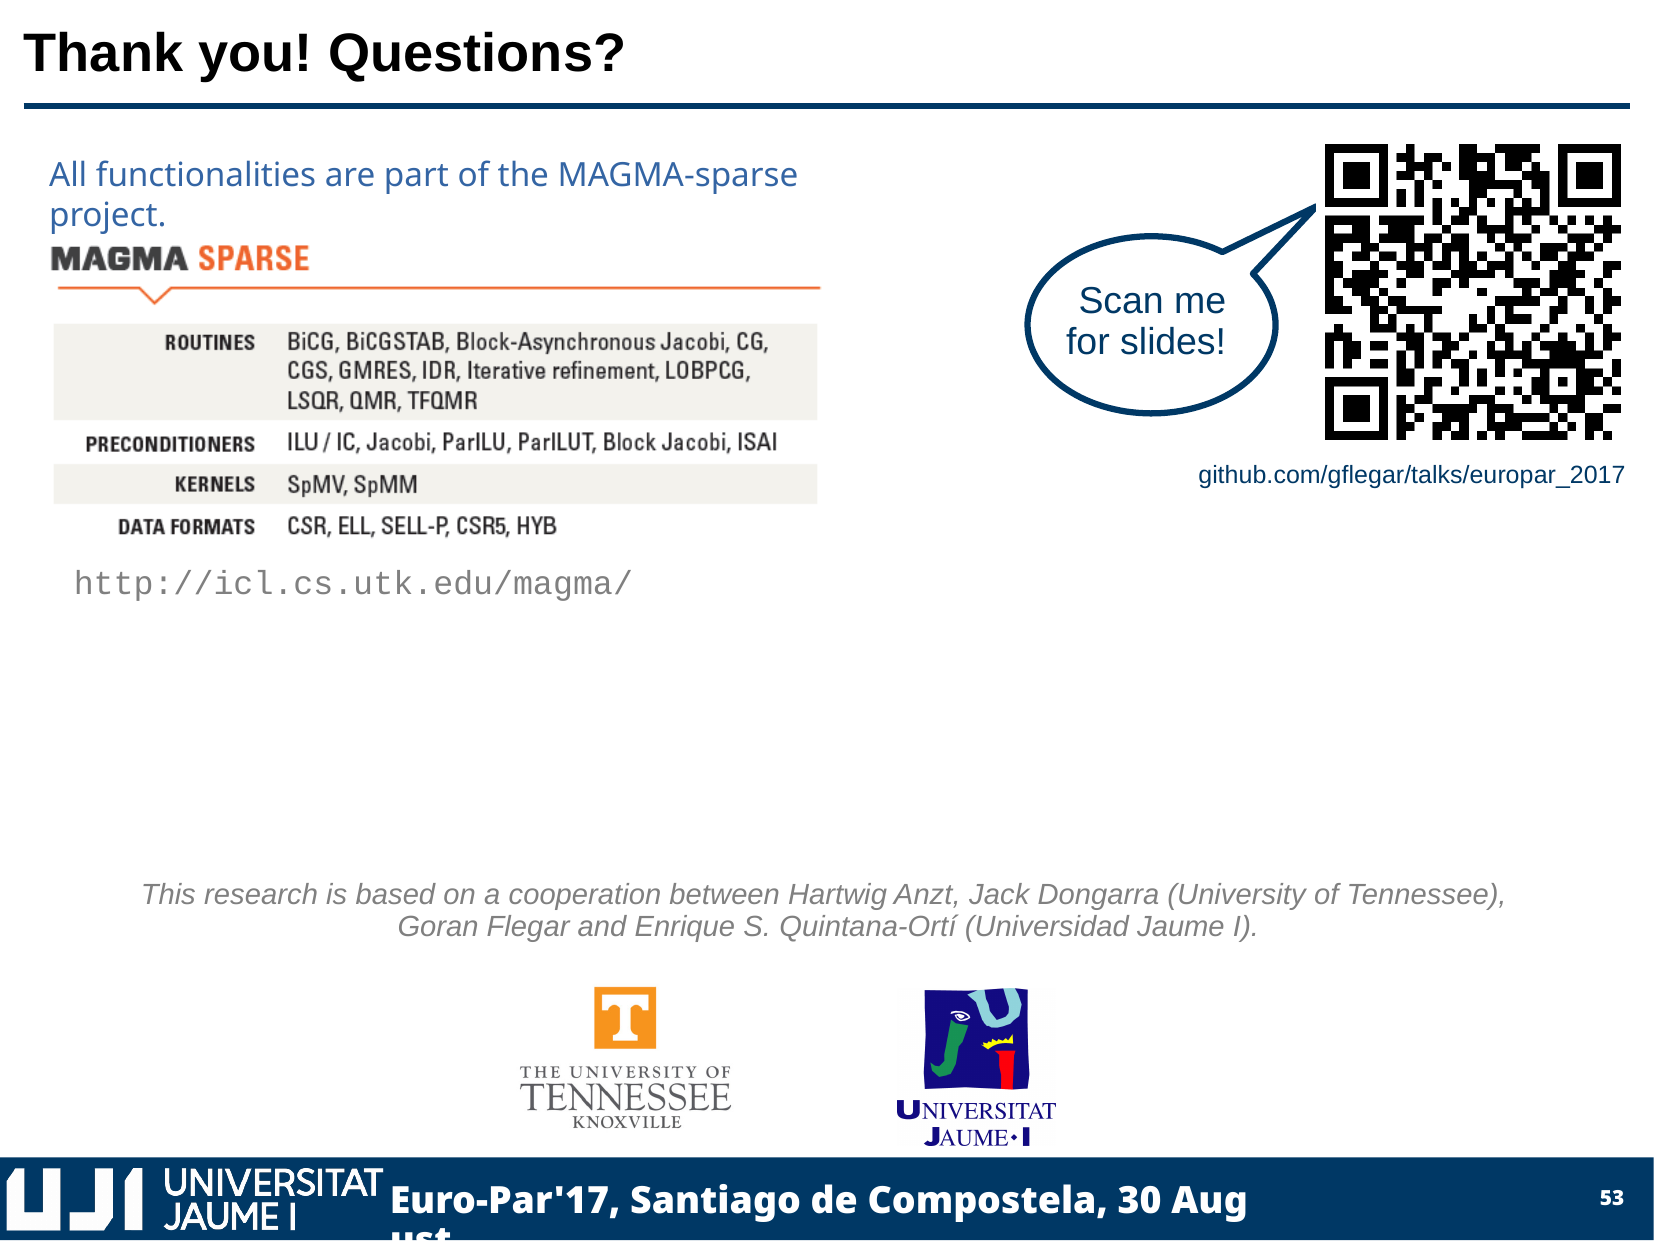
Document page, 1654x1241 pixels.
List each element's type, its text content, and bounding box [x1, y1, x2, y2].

text_box github.com/gflegar/talks/europar_2017 [1183, 453, 1642, 497]
picture [0, 1158, 390, 1241]
picture [897, 988, 1056, 1146]
text_box This research is based on a cooperation between Hartwig Anzt, Jack Dongarra (University of Tennessee), Goran Flegar and Enrique S. Quintana-Ortí (Universidad Jaume I). [125, 870, 1533, 950]
picture [458, 968, 792, 1156]
title Thank you! Questions? [23, 0, 1630, 107]
text_box Scan me for slides! [1051, 271, 1252, 370]
picture [1316, 135, 1630, 449]
text_box All functionalities are part of the MAGMA-sparse project. [34, 145, 910, 241]
picture [43, 241, 827, 555]
text_box http://icl.cs.utk.edu/magma/ [59, 554, 649, 610]
